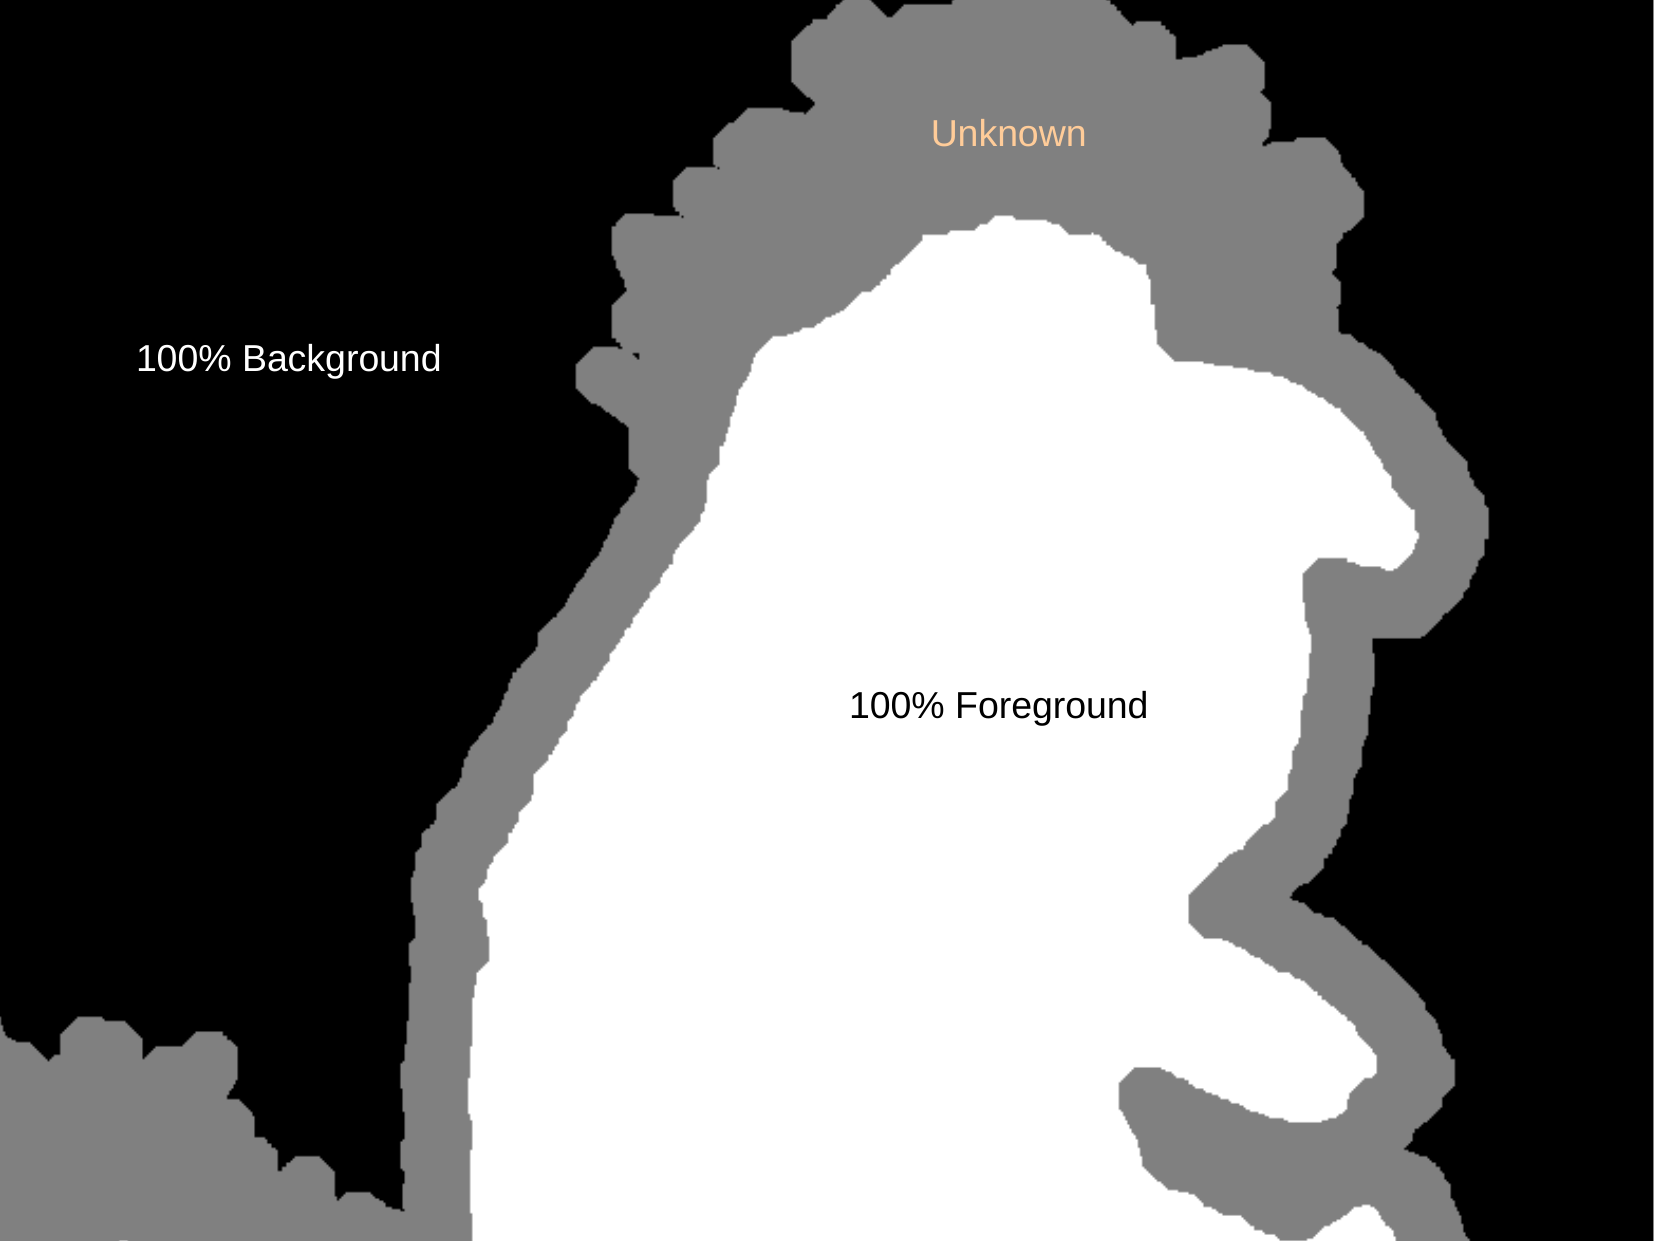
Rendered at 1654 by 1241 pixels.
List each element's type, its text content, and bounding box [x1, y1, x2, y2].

list 100% Background [65, 337, 1501, 673]
picture [0, 0, 1654, 1241]
list Unknown [860, 112, 1654, 448]
